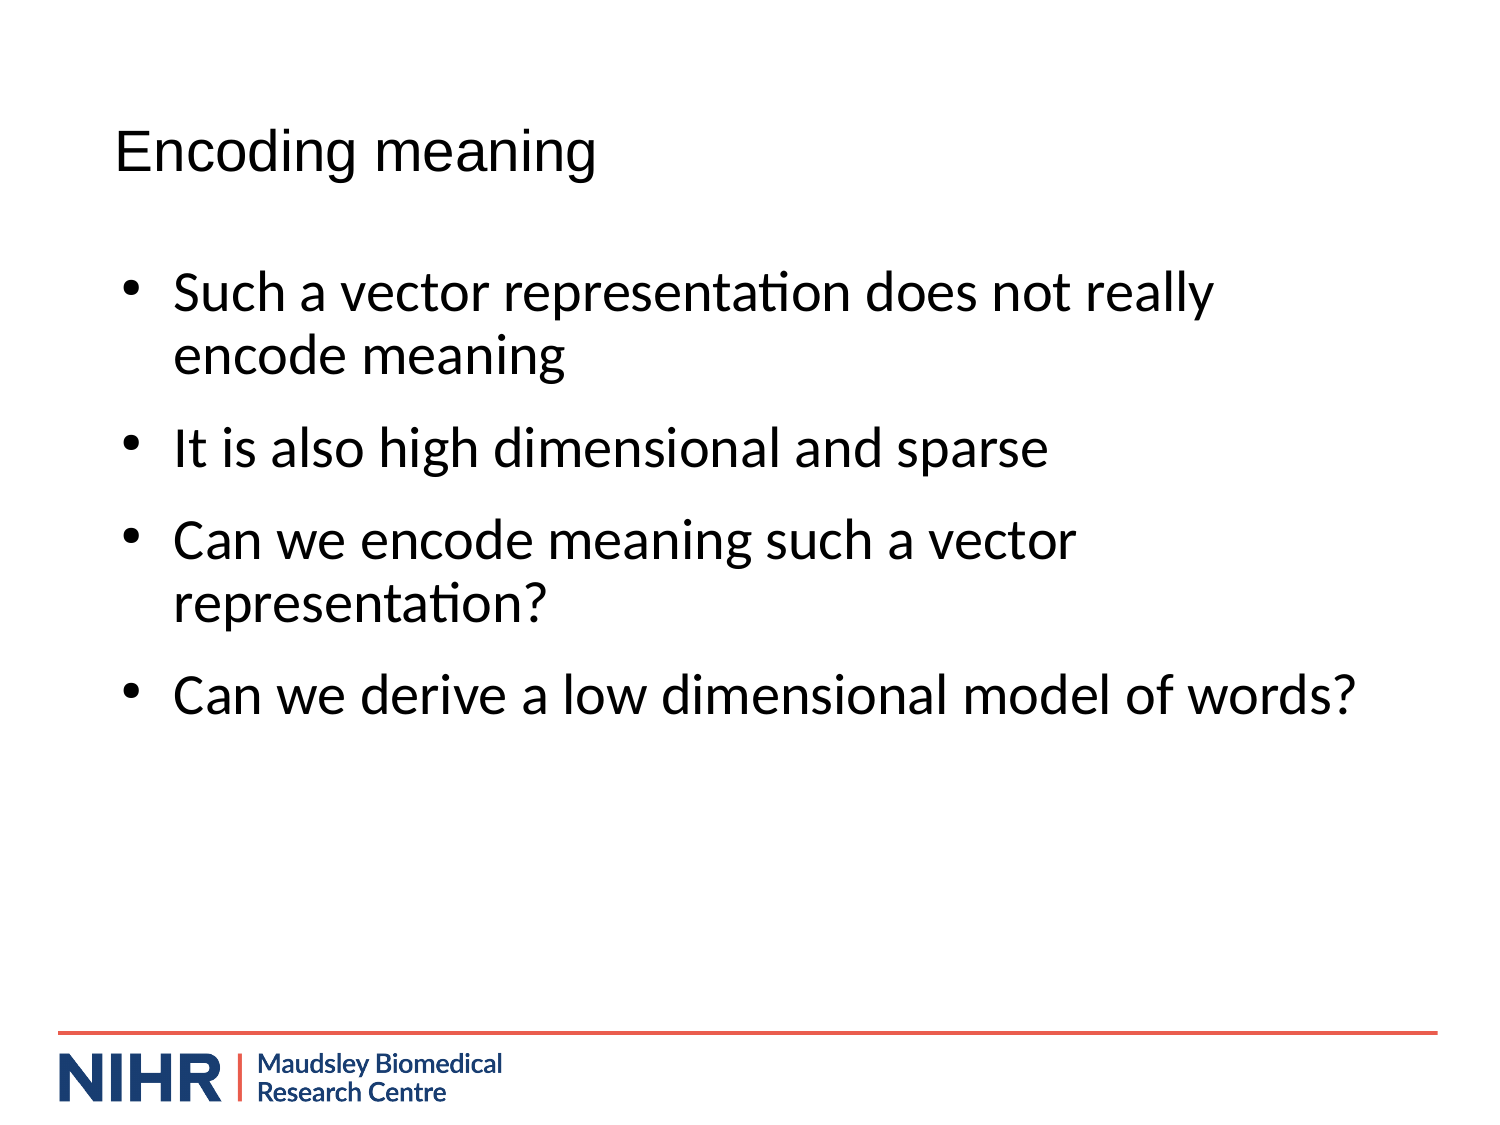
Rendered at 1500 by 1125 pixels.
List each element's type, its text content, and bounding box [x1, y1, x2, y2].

picture [29, 1018, 531, 1125]
text_box Encoding meaning [100, 113, 1105, 192]
list Such a vector representation does not really encode meaning It is also high dimensional and sparse Can we encode meaning such a vector representation? Can we derive a low dimensional model of words? [103, 261, 1397, 998]
